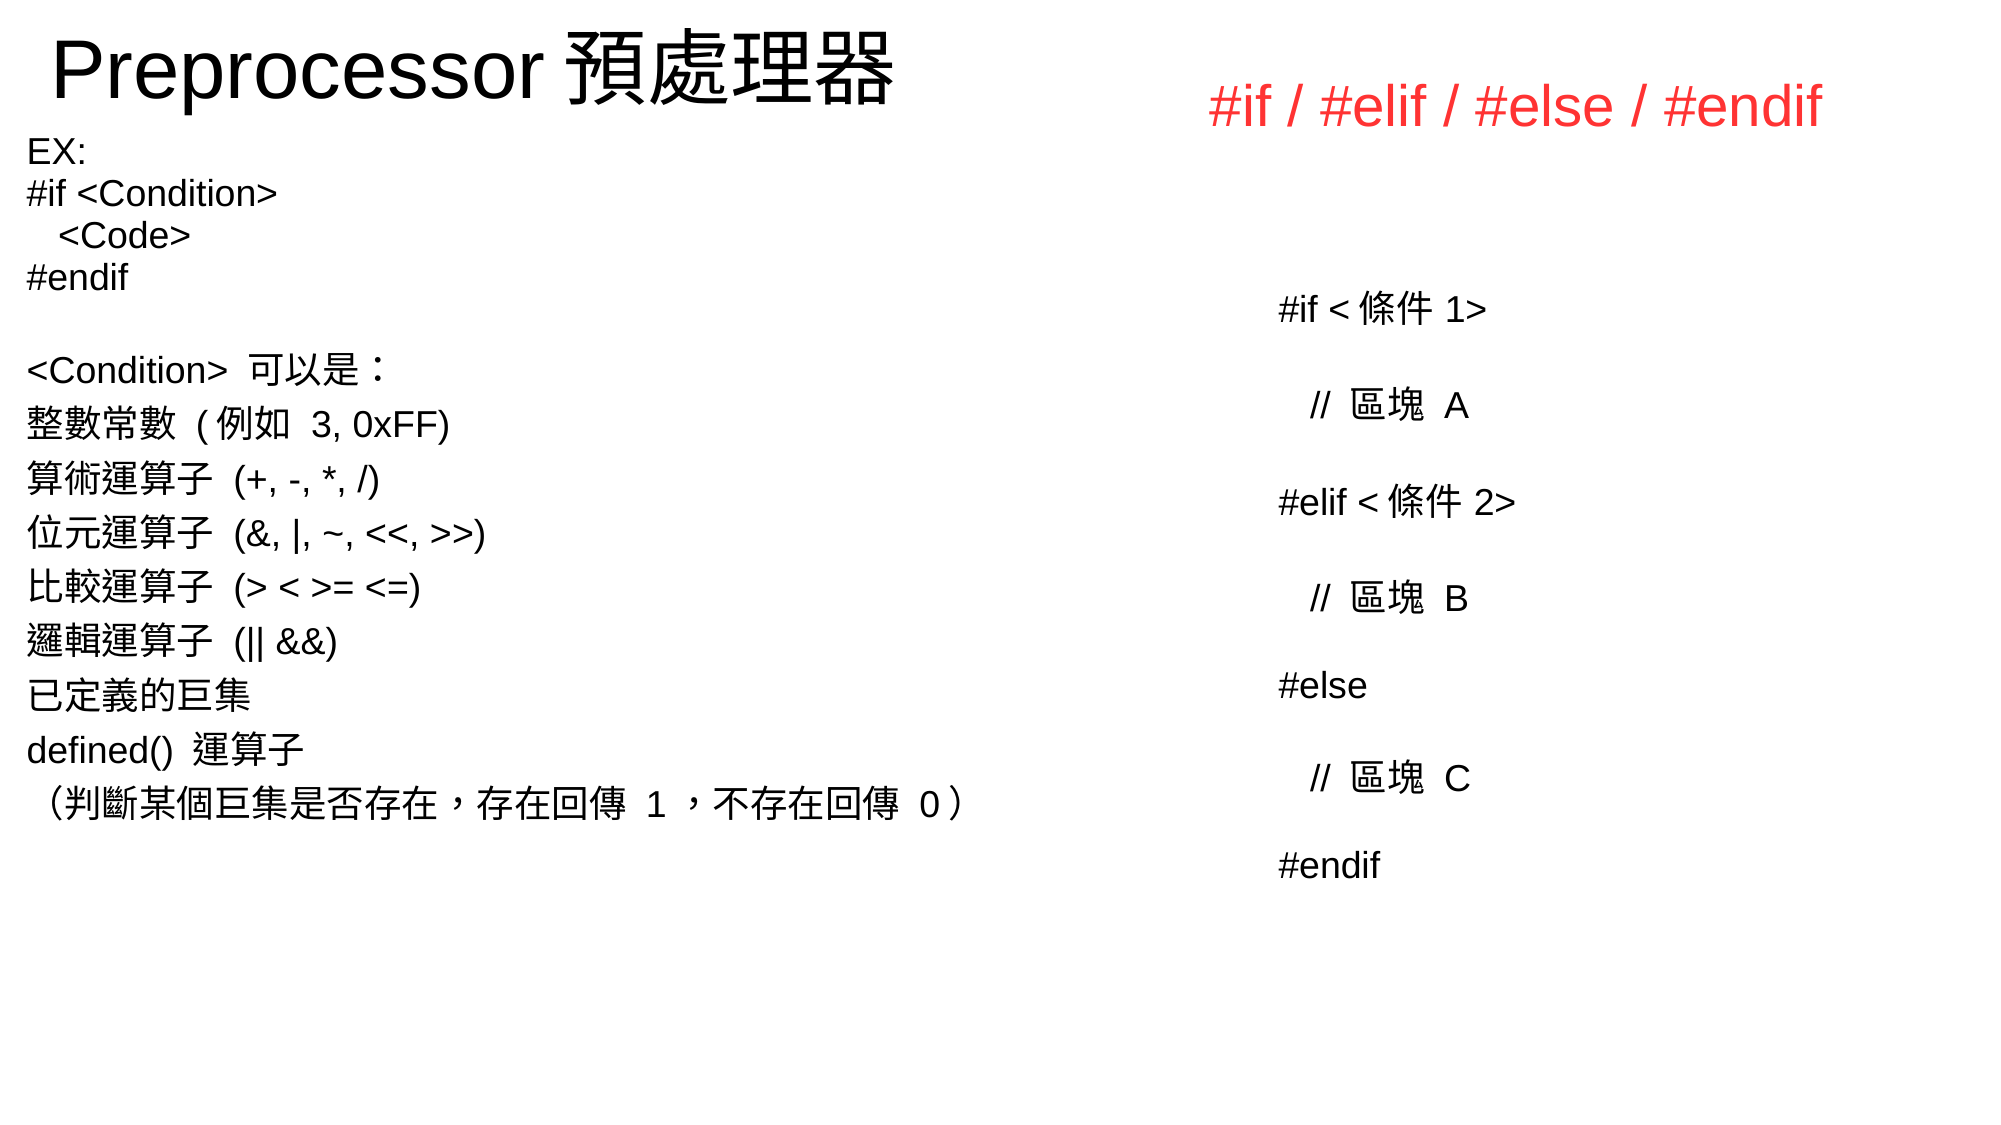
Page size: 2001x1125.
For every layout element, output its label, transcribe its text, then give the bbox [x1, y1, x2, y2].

text_box Preprocessor預處理器 [35, 0, 1548, 122]
text_box EX: #if <Condition> <Code> #endif <Condition> 可以是： 整數常數 (例如 3, 0xFF) 算術運算子 (+, -, *, /) 位元運算子 (&, |, ~, <<, >>) 比較運算子 (> < >= <=) 邏輯運算子 (|| &&) 已定義的巨集 defined() 運算子 （判斷某個巨集是否存在，存在回傳 1，不存在回傳 0） [11, 122, 1829, 1125]
text_box #if <條件1> // 區塊 A #elif <條件2> // 區塊 B #else // 區塊 C #endif [1263, 271, 1819, 904]
text_box #if / #elif / #else / #endif [1194, 65, 2000, 211]
